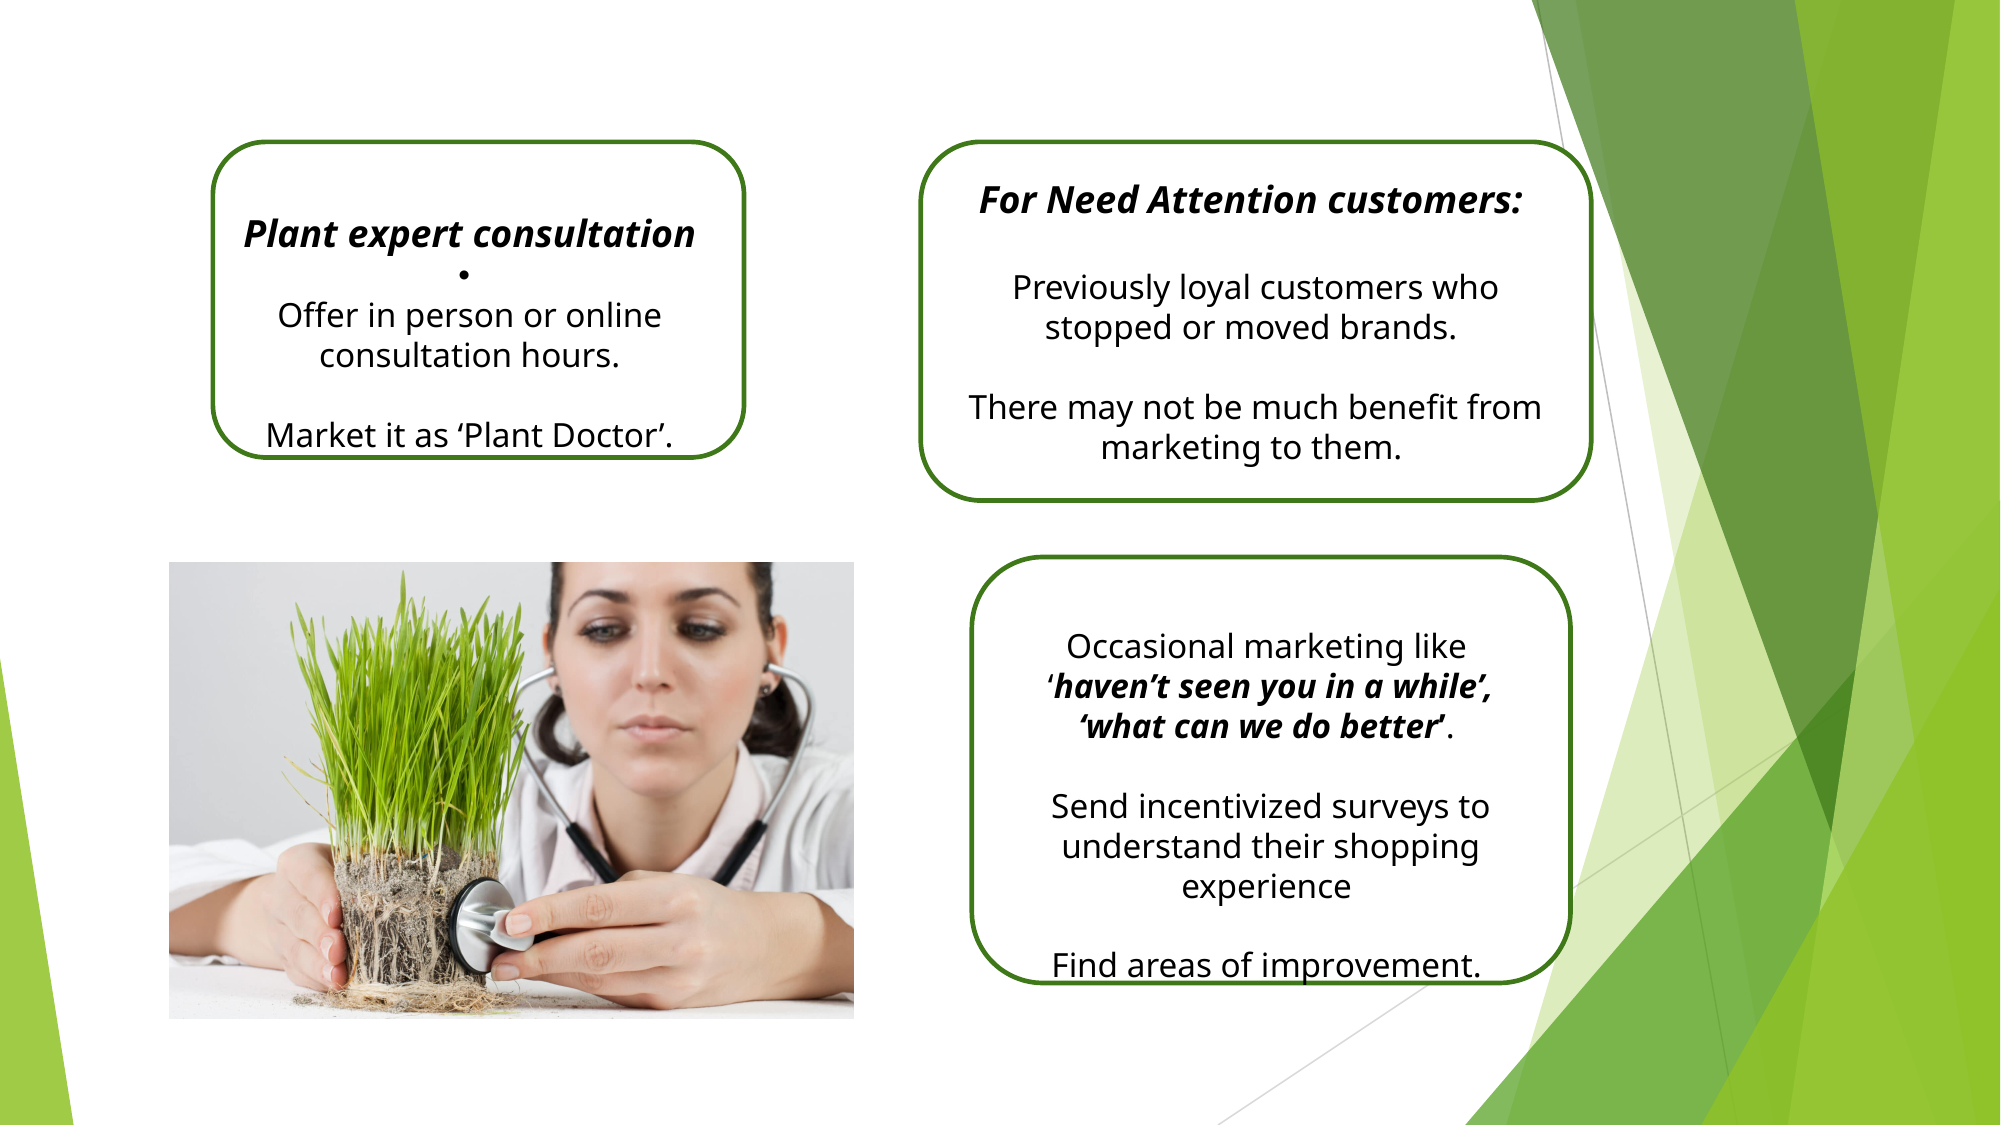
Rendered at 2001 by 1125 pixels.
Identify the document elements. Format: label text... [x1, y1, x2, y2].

text_box Occasional marketing like ‘haven’t seen you in a while’, ‘what can we do better’. Send incentivized surveys to understand their shopping experience Find areas of improvement. [971, 557, 1571, 984]
text_box Plant expert consultation Offer in person or online consultation hours. Market it as ‘Plant Doctor’. [212, 141, 745, 458]
picture [169, 562, 854, 1019]
text_box For Need Attention customers: Previously loyal customers who stopped or moved brands. There may not be much benefit from marketing to them. [920, 141, 1592, 501]
